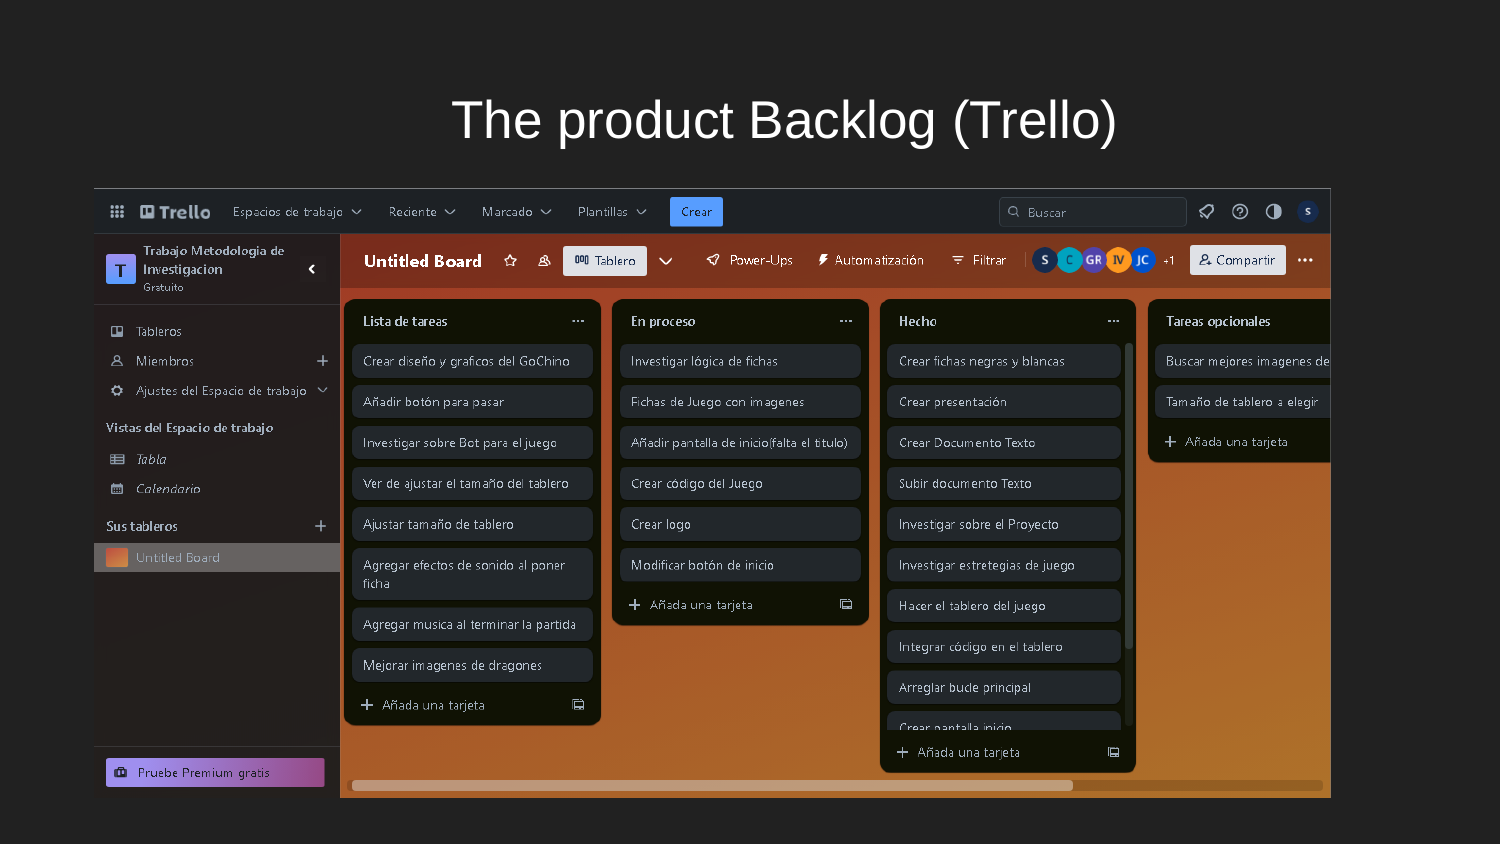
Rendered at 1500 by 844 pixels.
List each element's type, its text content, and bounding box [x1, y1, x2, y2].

title The product Backlog (Trello) [0, 70, 1362, 165]
picture [94, 188, 1331, 798]
